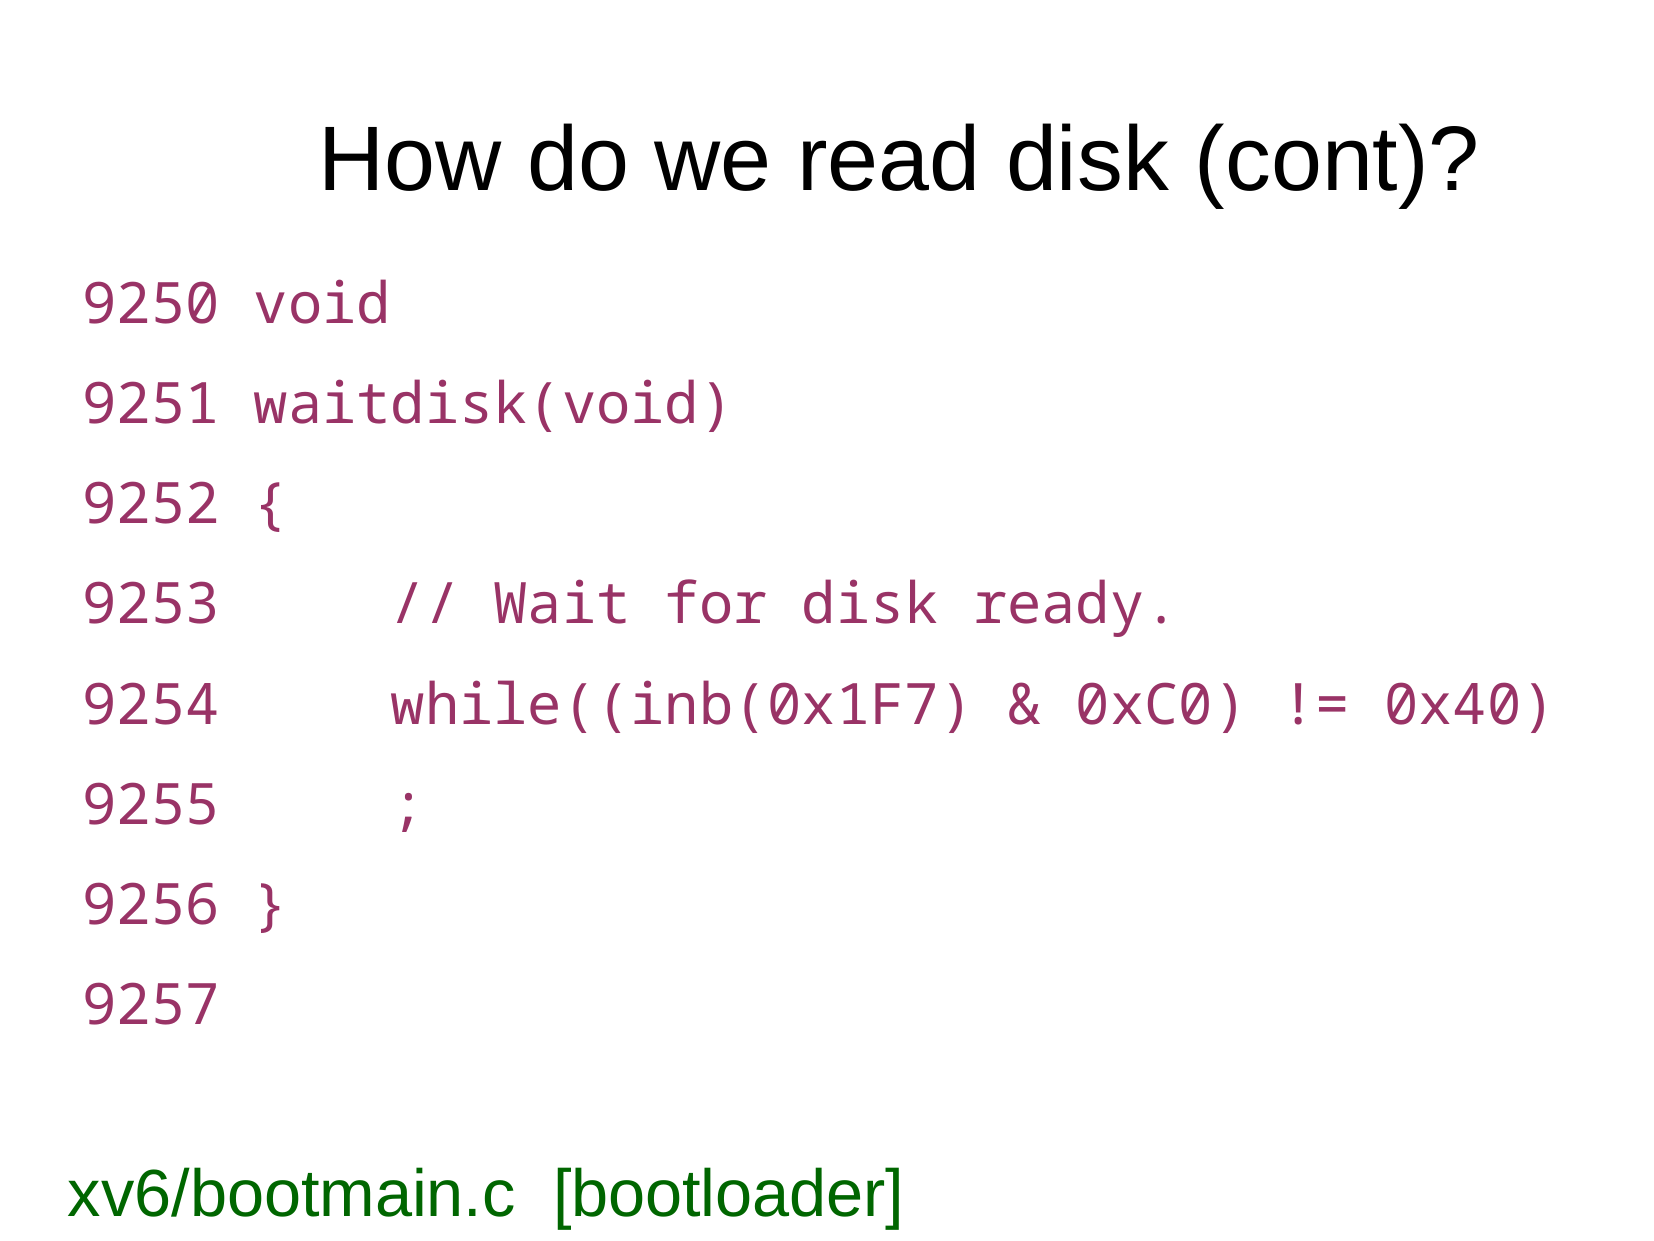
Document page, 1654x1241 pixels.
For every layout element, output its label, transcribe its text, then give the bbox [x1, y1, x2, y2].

list 9250 void 9251 waitdisk(void) 9252 { 9253 // Wait for disk ready. 9254 while((inb(0x1F7) & 0xC0) != 0x40) 9255 ; 9256 } 9257 [82, 262, 1571, 1126]
title How do we read disk (cont)? [300, 55, 1501, 263]
text_box xv6/bootmain.c [bootloader] [53, 1148, 938, 1238]
